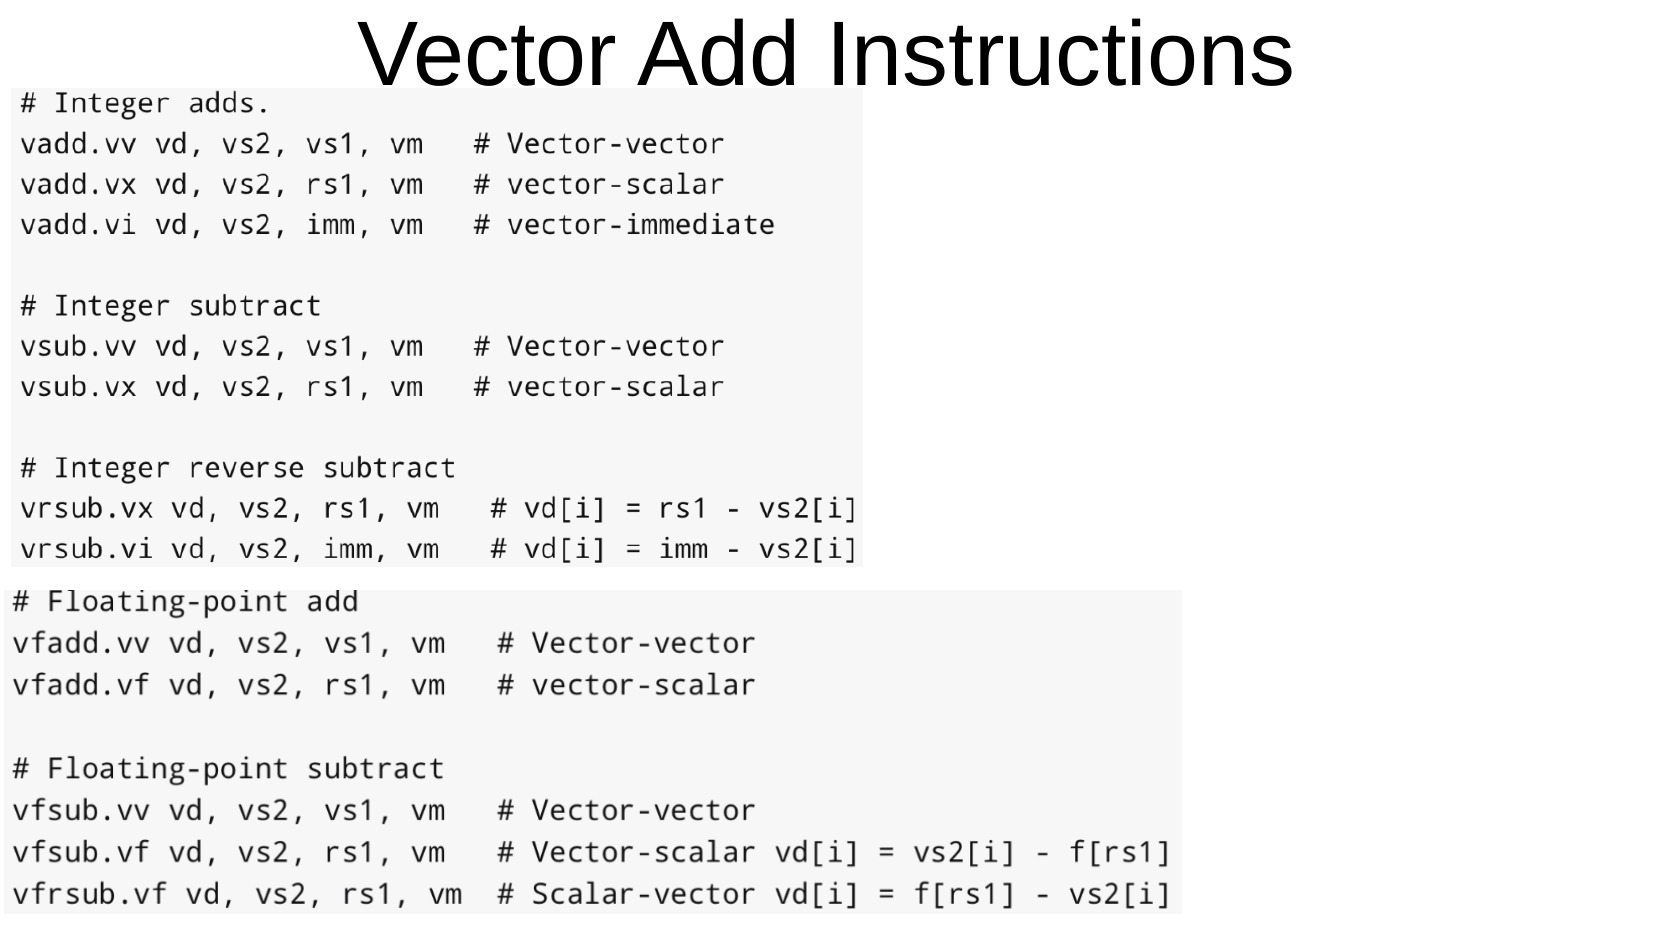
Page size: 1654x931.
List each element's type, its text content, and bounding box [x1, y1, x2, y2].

title Vector Add Instructions [82, 2, 1571, 106]
picture [11, 88, 863, 567]
picture [4, 590, 1182, 914]
